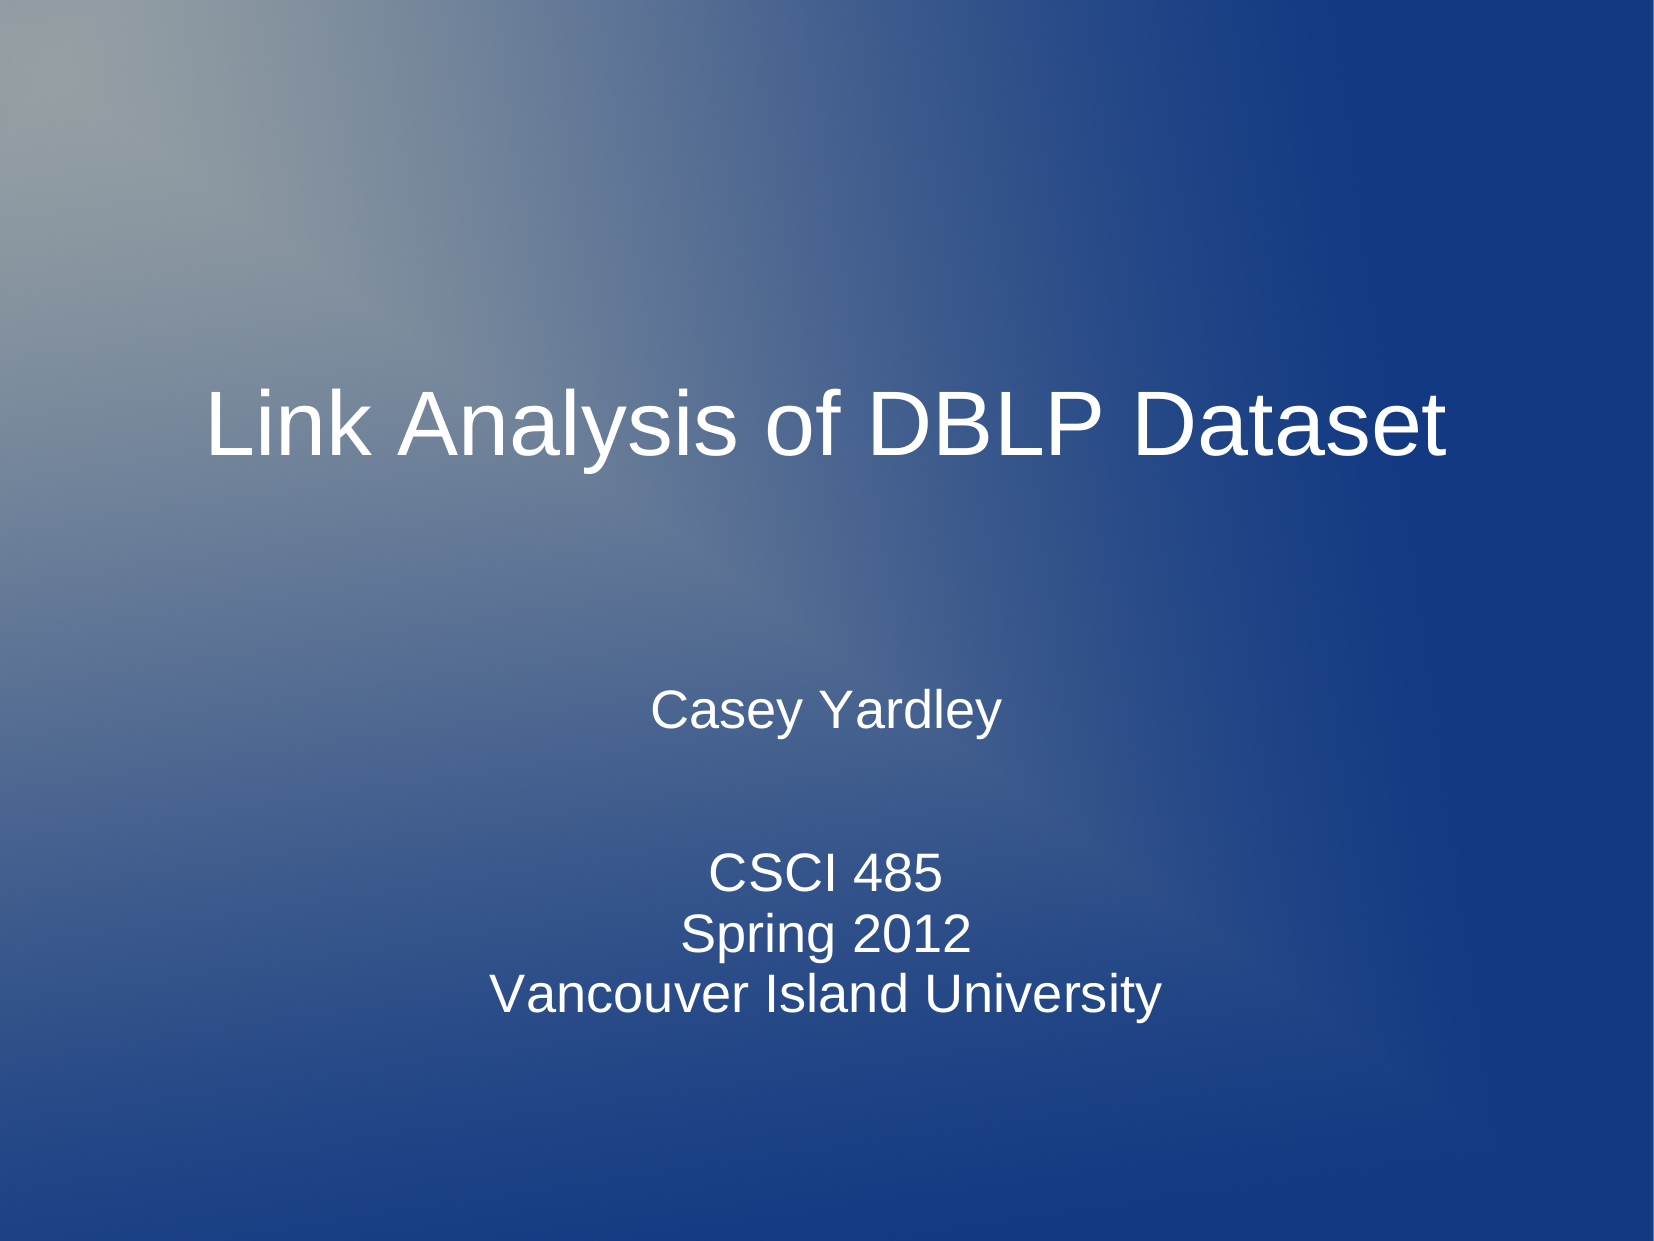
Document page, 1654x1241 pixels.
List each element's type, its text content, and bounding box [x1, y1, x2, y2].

picture [0, 0, 1654, 1241]
subtitle Link Analysis of DBLP Dataset Casey Yardley CSCI 485 Spring 2012 Vancouver Island University [82, 82, 1571, 1109]
